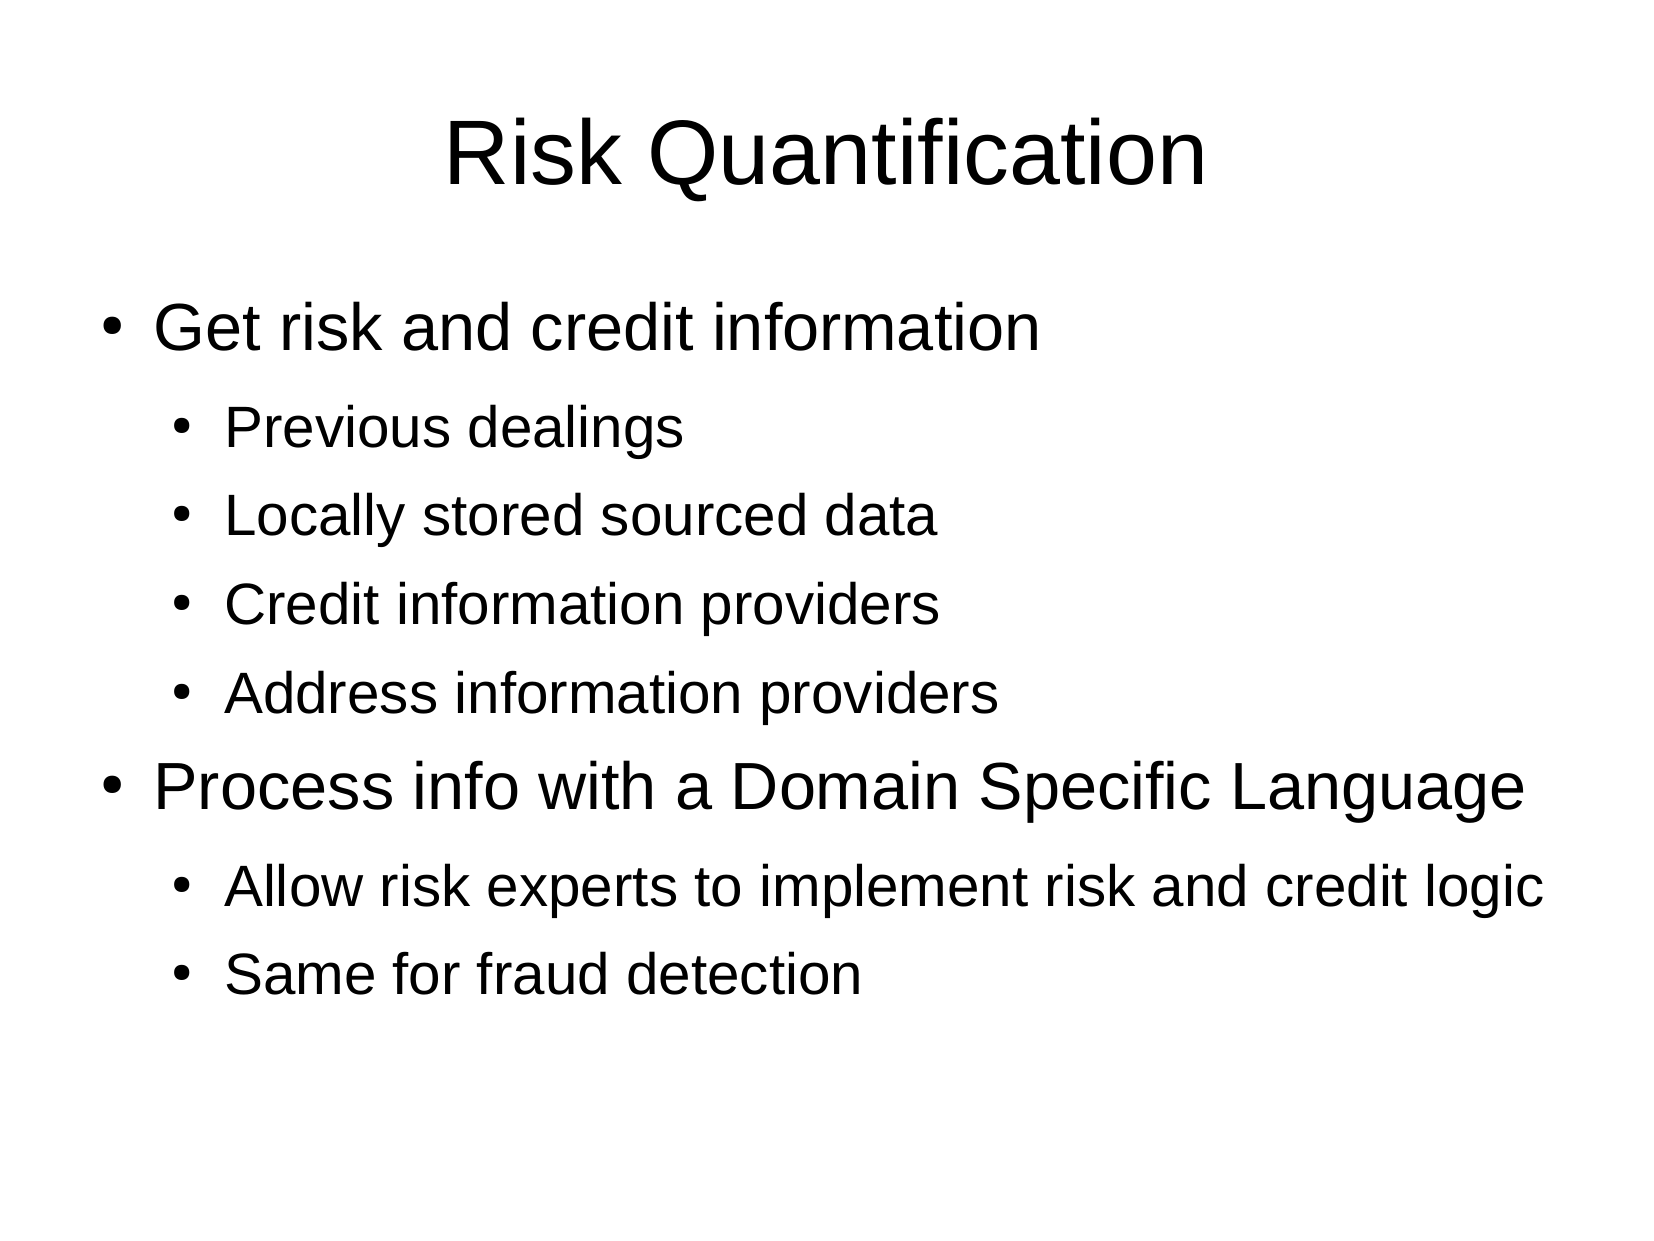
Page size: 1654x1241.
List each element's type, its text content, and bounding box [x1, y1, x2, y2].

list Get risk and credit information Previous dealings Locally stored sourced data Credit information providers Address information providers Process info with a Domain Specific Language Allow risk experts to implement risk and credit logic Same for fraud detection [82, 290, 1571, 1109]
title Risk Quantification [82, 56, 1571, 250]
